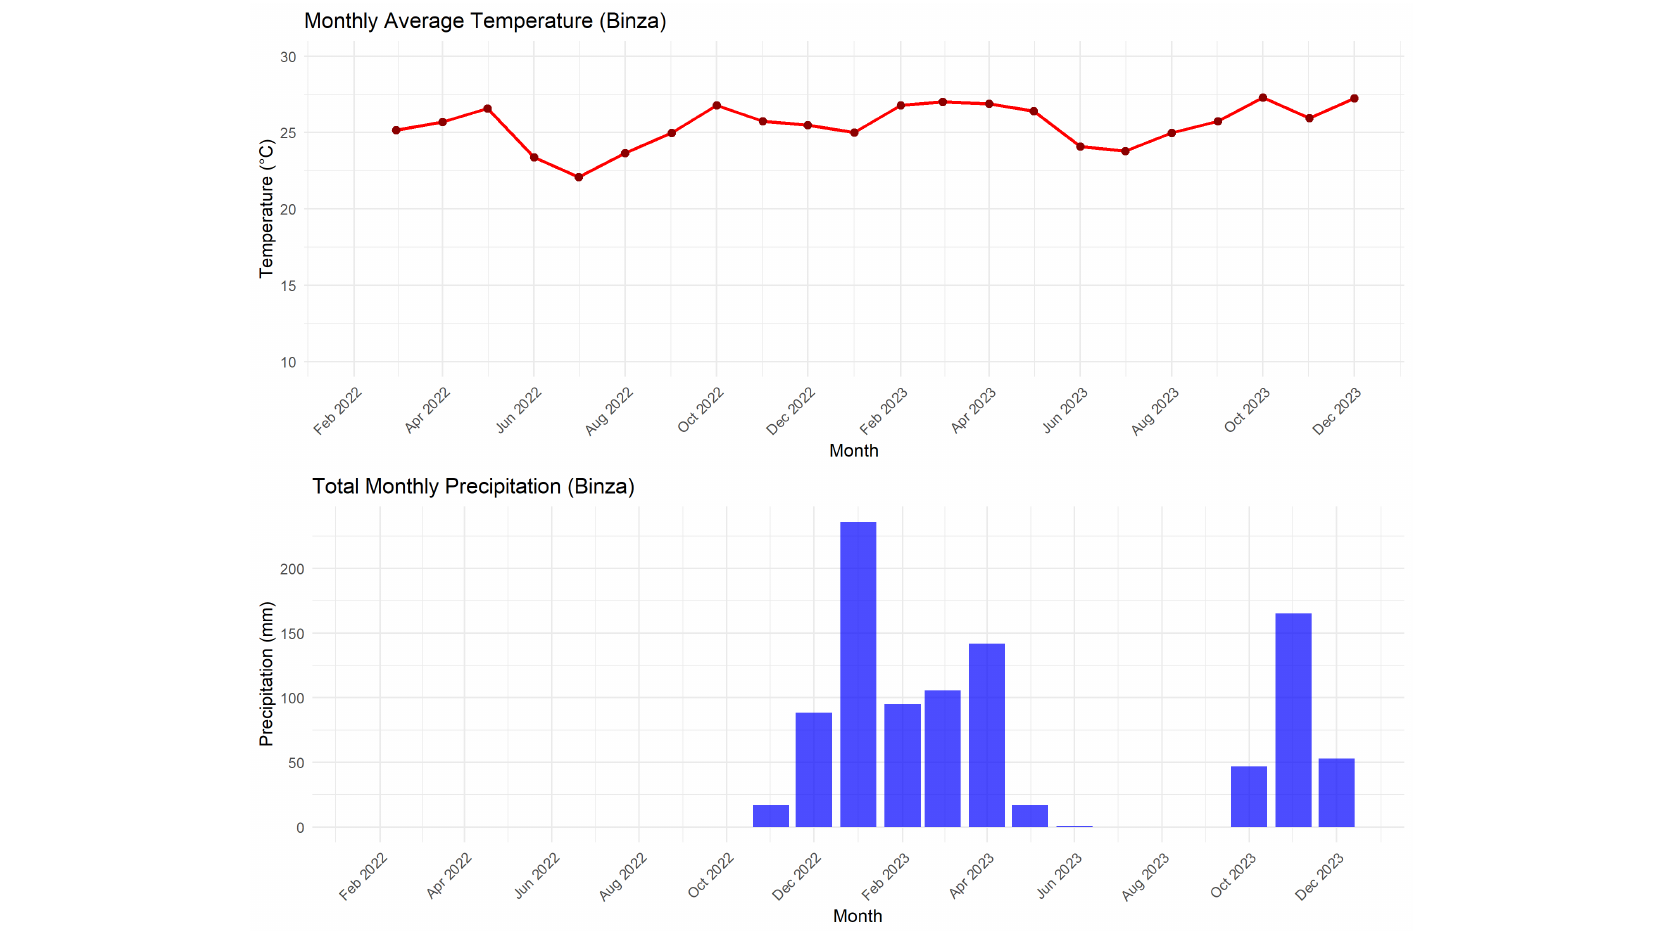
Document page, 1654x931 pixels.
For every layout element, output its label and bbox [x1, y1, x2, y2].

picture [250, 3, 1413, 931]
